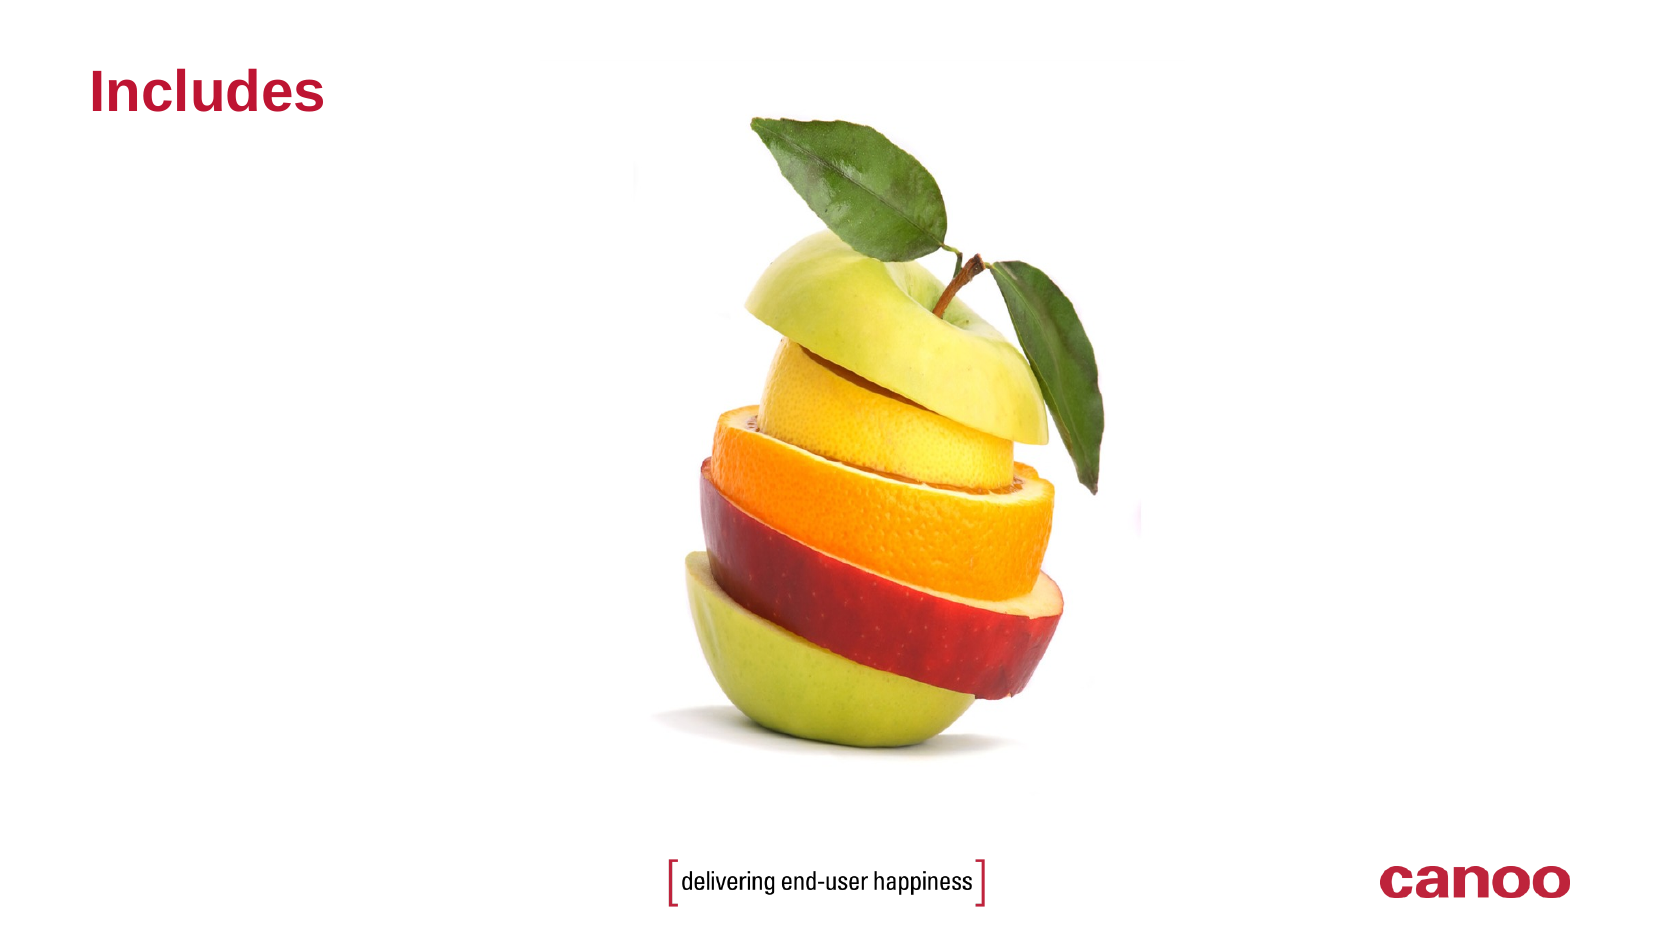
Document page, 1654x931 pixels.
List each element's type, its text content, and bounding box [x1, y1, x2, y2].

picture [1380, 866, 1570, 898]
picture [540, 60, 1186, 824]
picture [662, 855, 991, 910]
title Includes [75, 45, 1591, 136]
